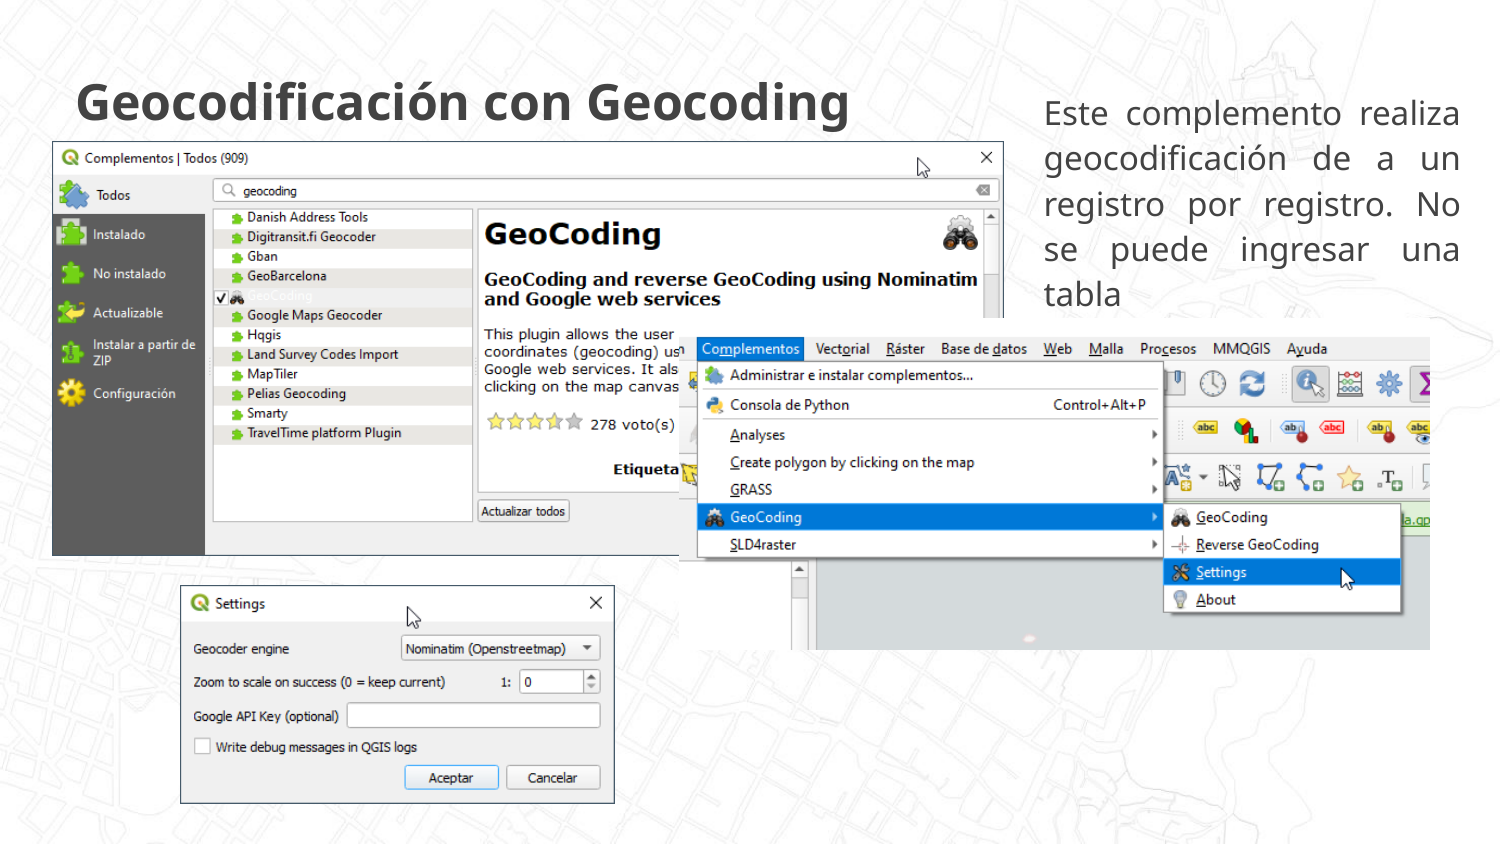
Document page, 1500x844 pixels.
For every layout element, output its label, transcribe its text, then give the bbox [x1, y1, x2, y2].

text_box Geocodificación con Geocoding [60, 59, 1063, 215]
picture [0, 0, 1500, 844]
text_box Este complemento realiza geocodificación de a un registro por registro. No se puede ingresar una tabla [1028, 82, 1477, 308]
